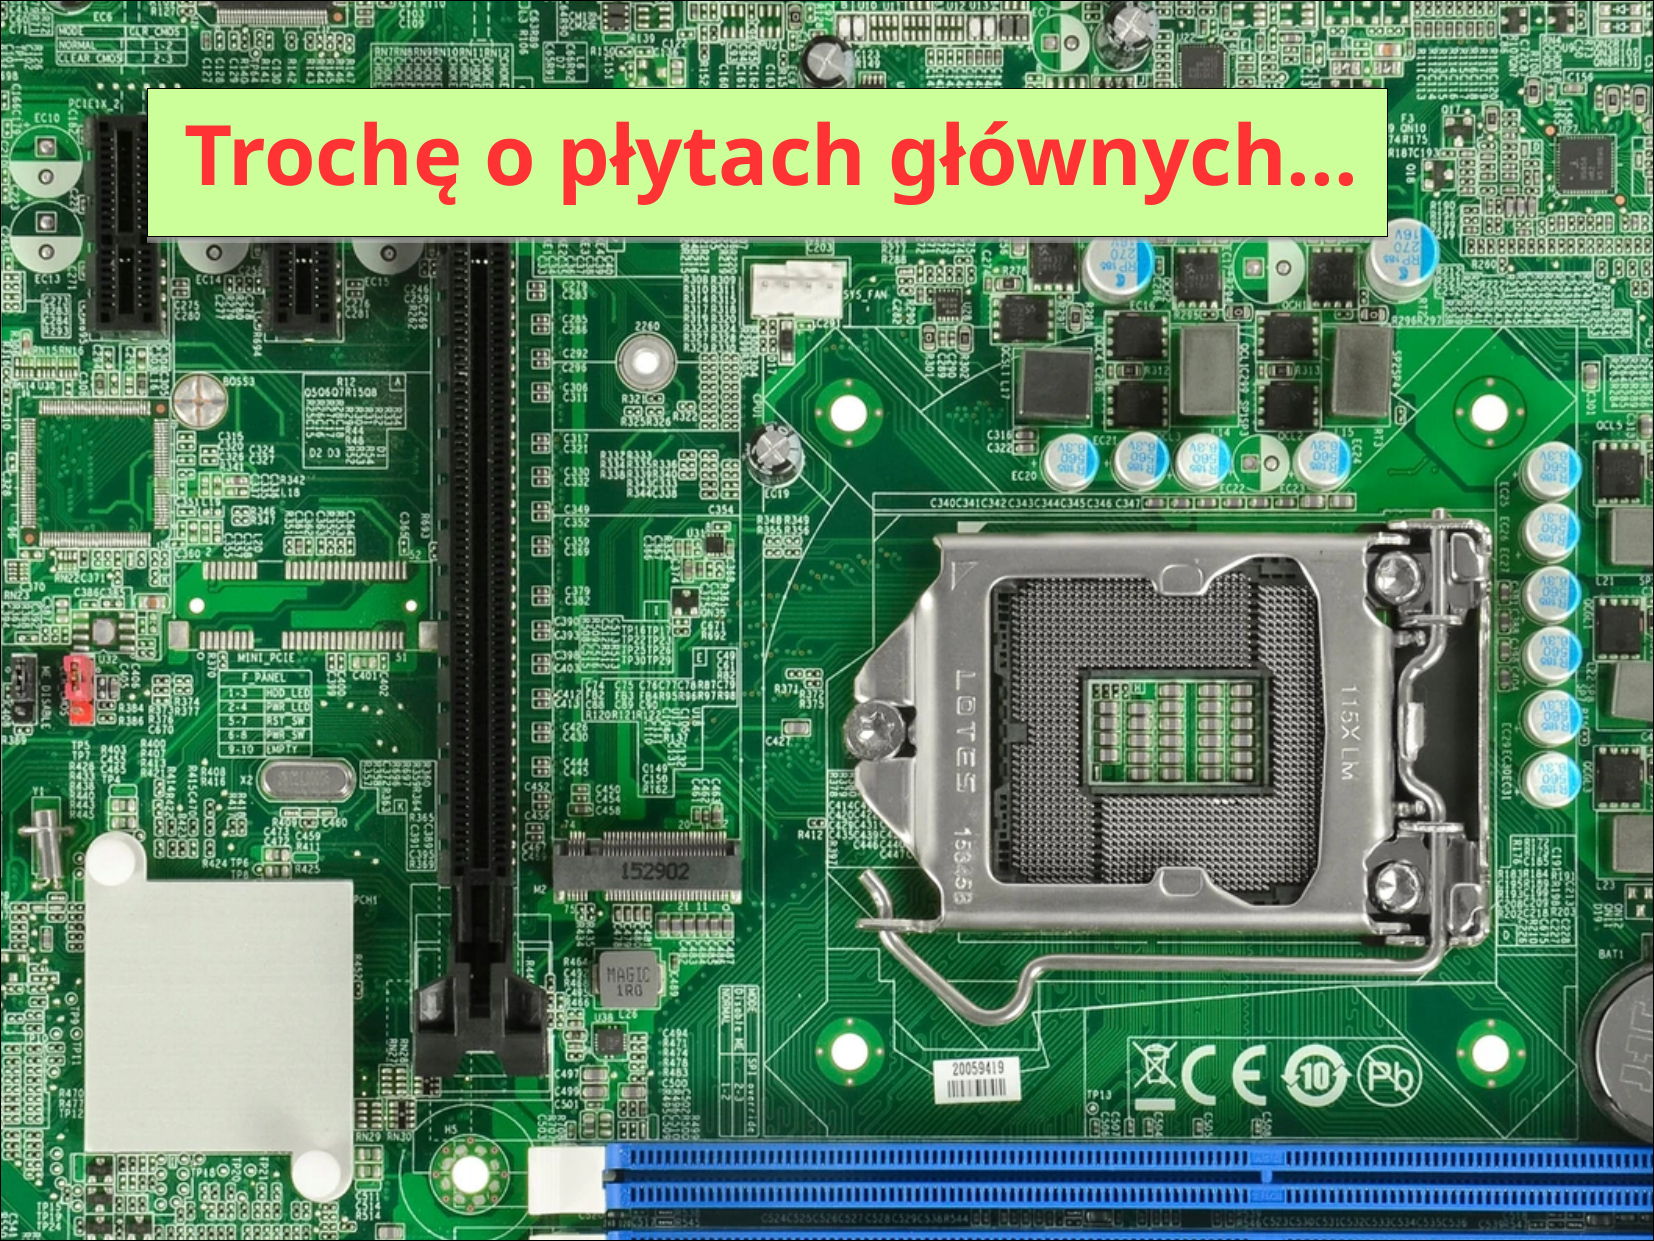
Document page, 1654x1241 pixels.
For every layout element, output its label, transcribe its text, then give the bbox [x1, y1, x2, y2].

text_box [0, 0, 1654, 1241]
text_box Trochę o płytach głównych... [88, 88, 1477, 288]
